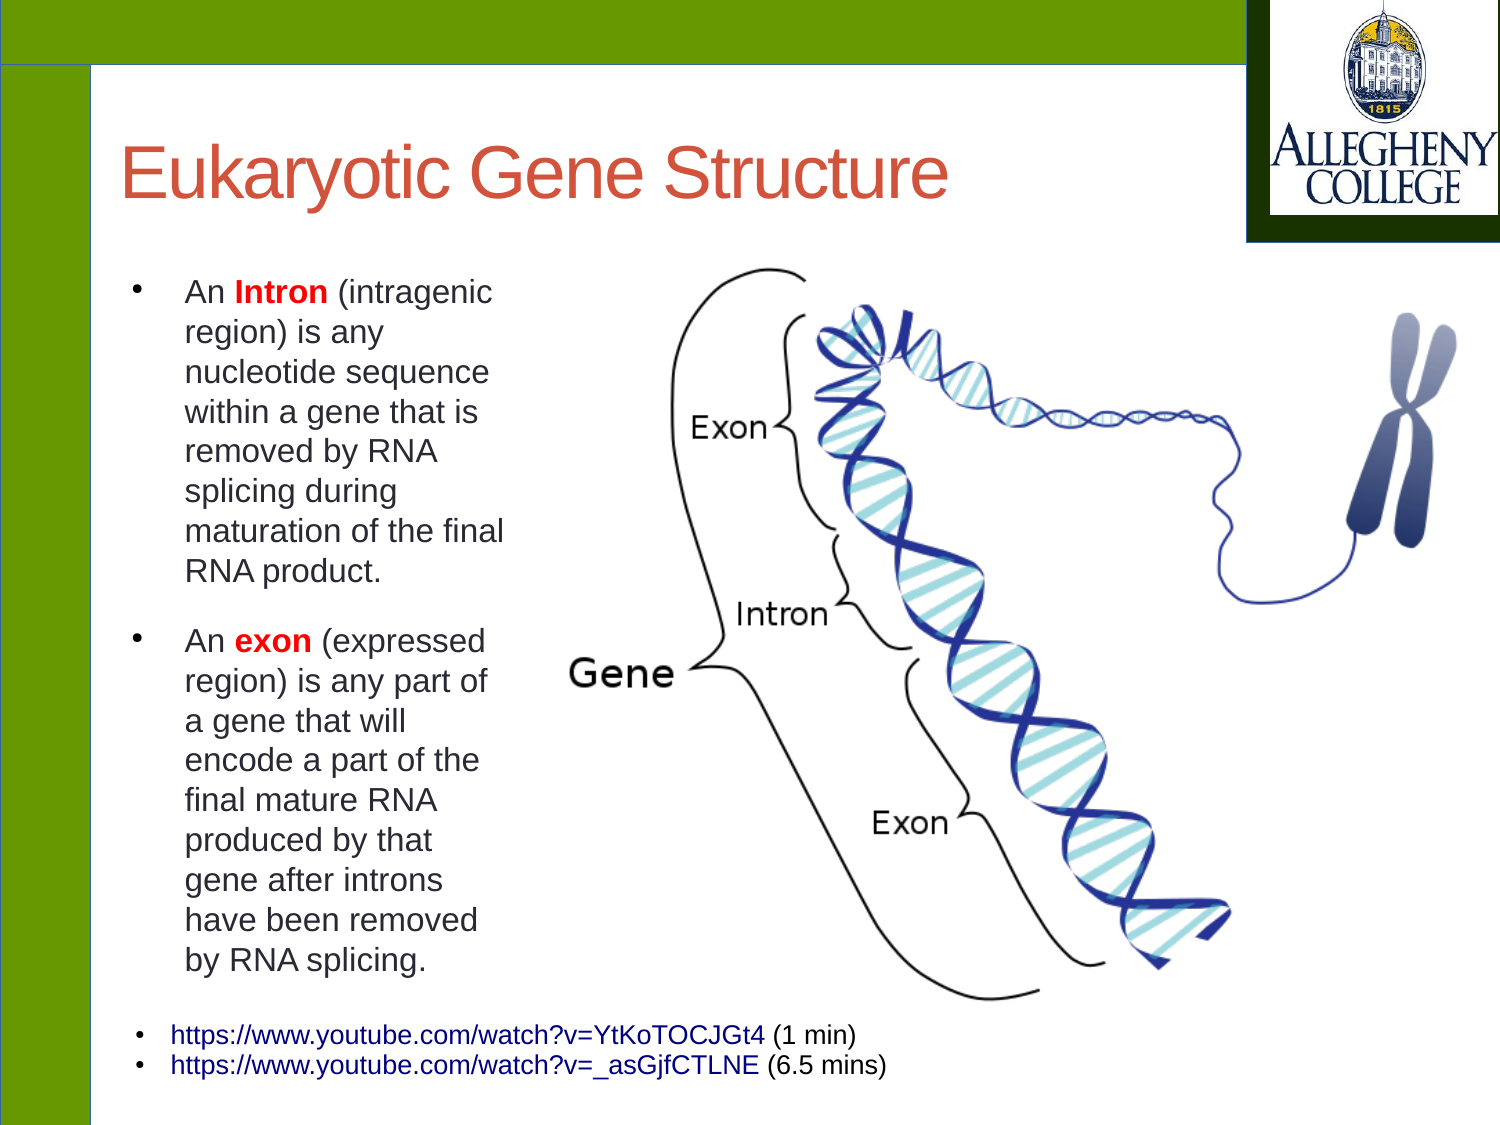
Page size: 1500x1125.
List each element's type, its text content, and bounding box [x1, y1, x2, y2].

list An Intron (intragenic region) is any nucleotide sequence within a gene that is removed by RNA splicing during maturation of the final RNA product. An exon (expressed region) is any part of a gene that will encode a part of the final mature RNA produced by that gene after introns have been removed by RNA splicing. [98, 262, 526, 1036]
title Eukaryotic Gene Structure [104, 87, 1455, 251]
text_box https://www.youtube.com/watch?v=YtKoTOCJGt4 (1 min) https://www.youtube.com/watch?v=_asGjfCTLNE (6.5 mins) [120, 1012, 968, 1089]
text_box [0, 0, 1500, 1125]
picture [545, 244, 1481, 1025]
picture [1270, 0, 1498, 216]
